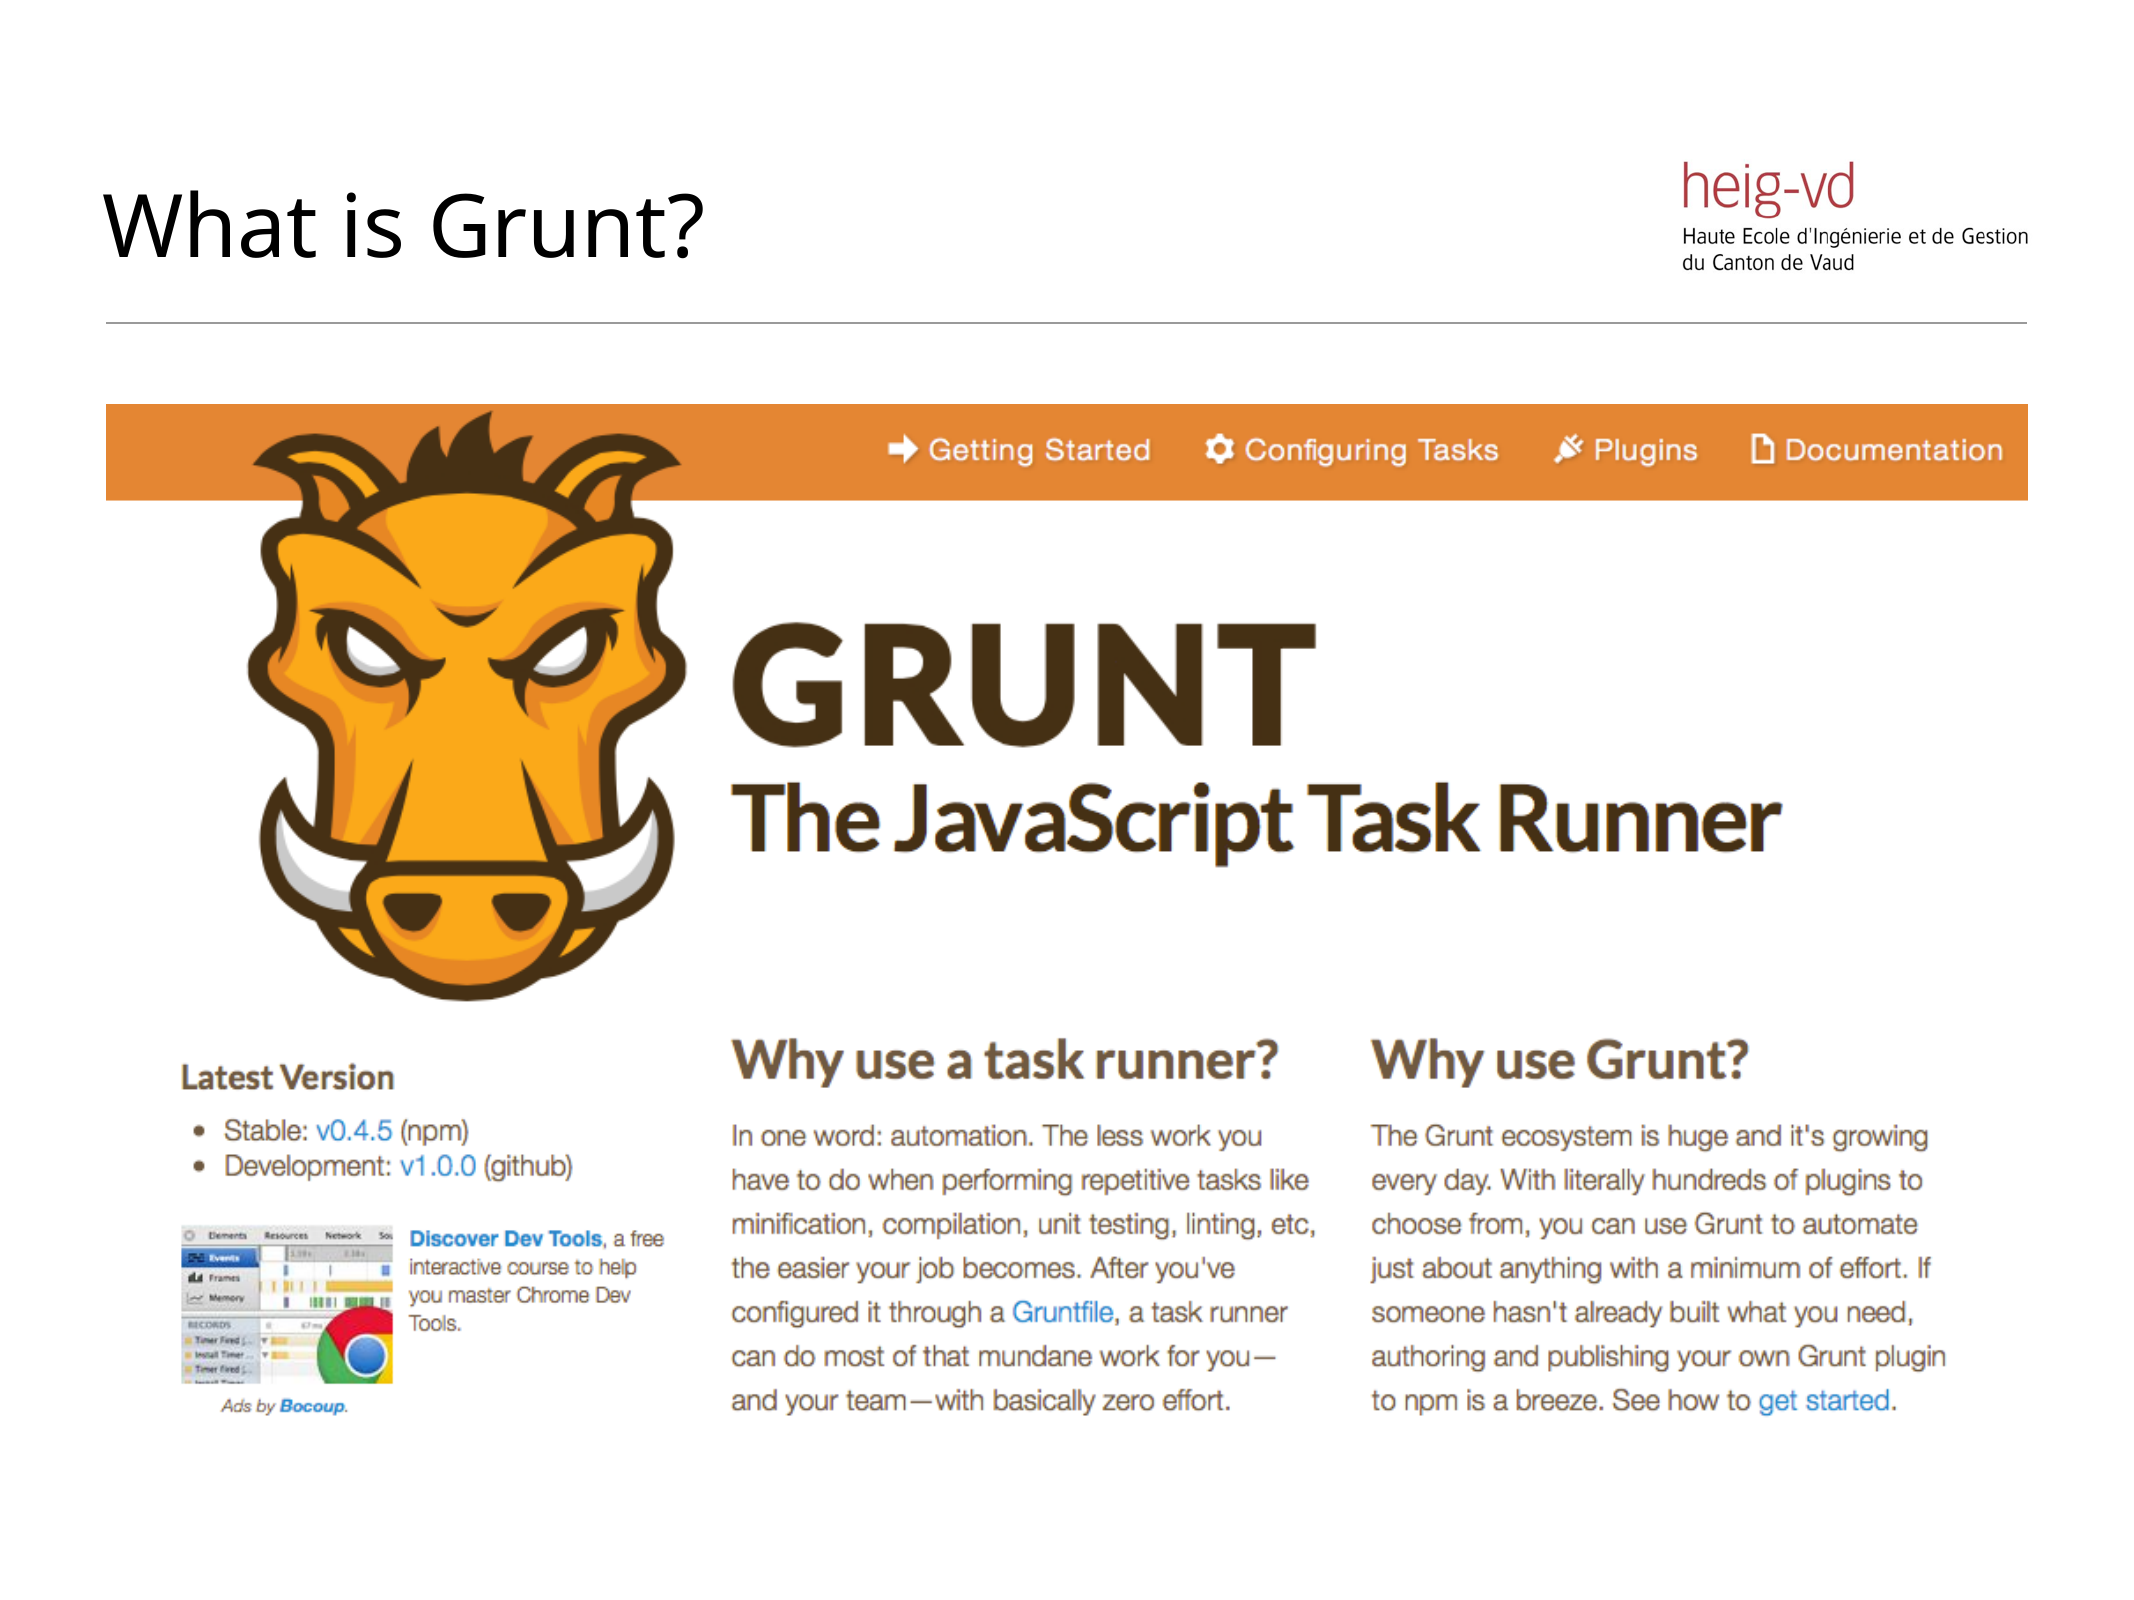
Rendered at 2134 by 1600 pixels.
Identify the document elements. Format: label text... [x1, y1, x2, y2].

picture [106, 404, 2028, 1437]
title What is Grunt? [93, 54, 2040, 284]
